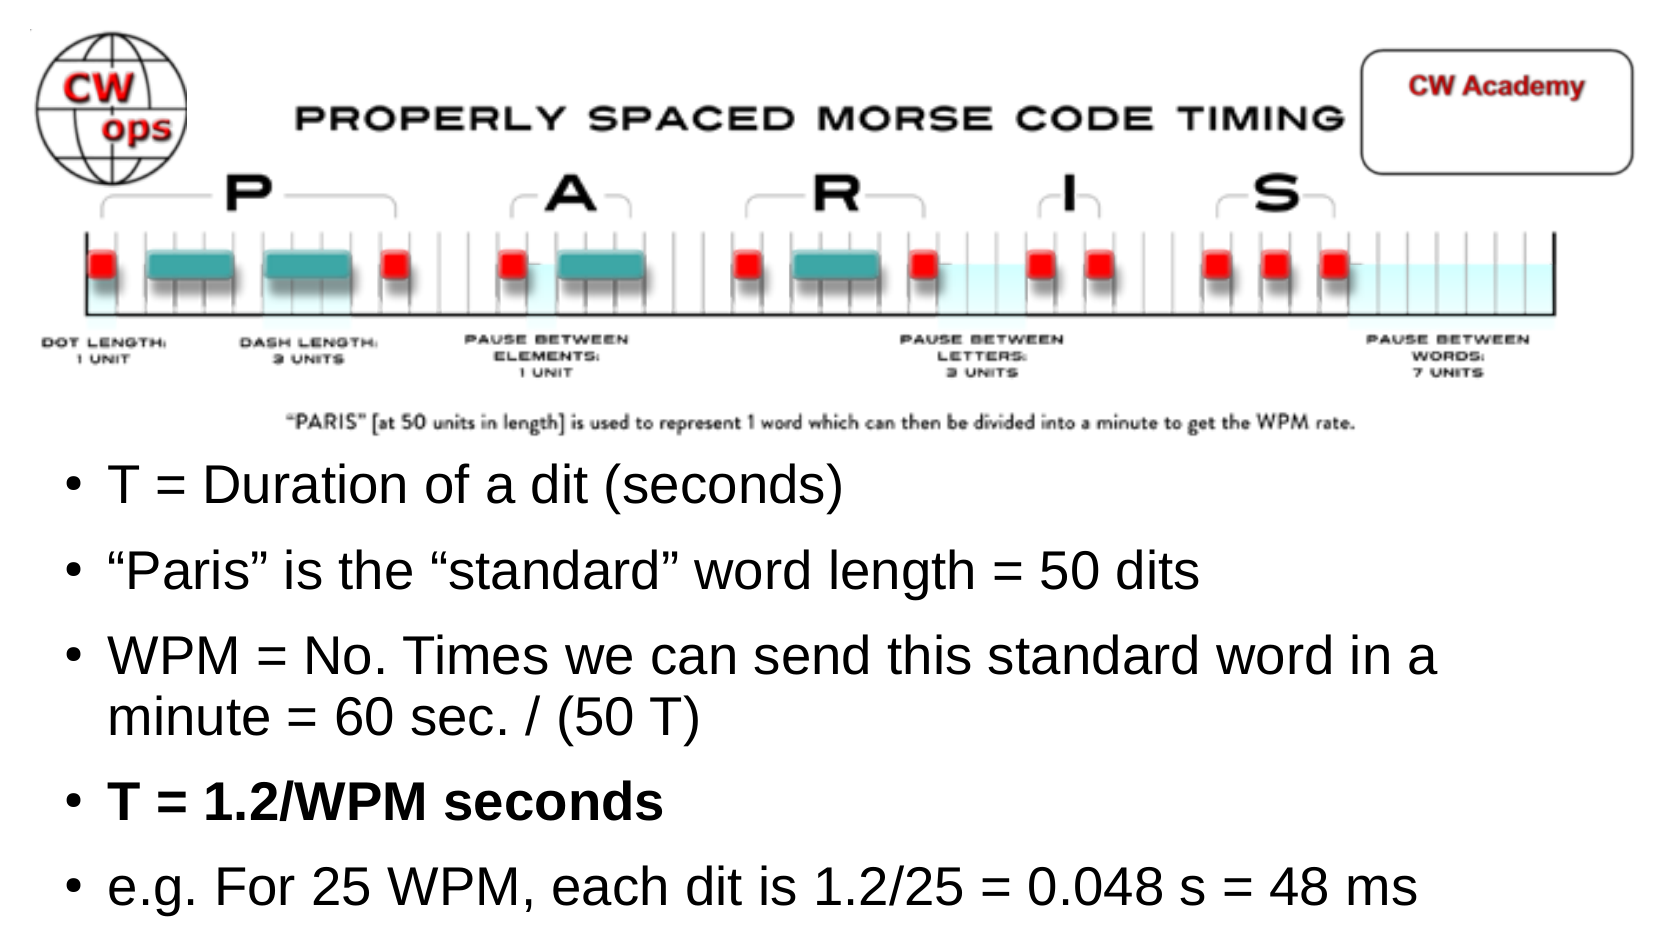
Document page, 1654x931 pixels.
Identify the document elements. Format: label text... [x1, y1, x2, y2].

list T = Duration of a dit (seconds) “Paris” is the “standard” word length = 50 dits WPM = No. Times we can send this standard word in a minute = 60 sec. / (50 T) T = 1.2/WPM seconds e.g. For 25 WPM, each dit is 1.2/25 = 0.048 s = 48 ms [49, 454, 1610, 920]
picture [30, 29, 1640, 466]
